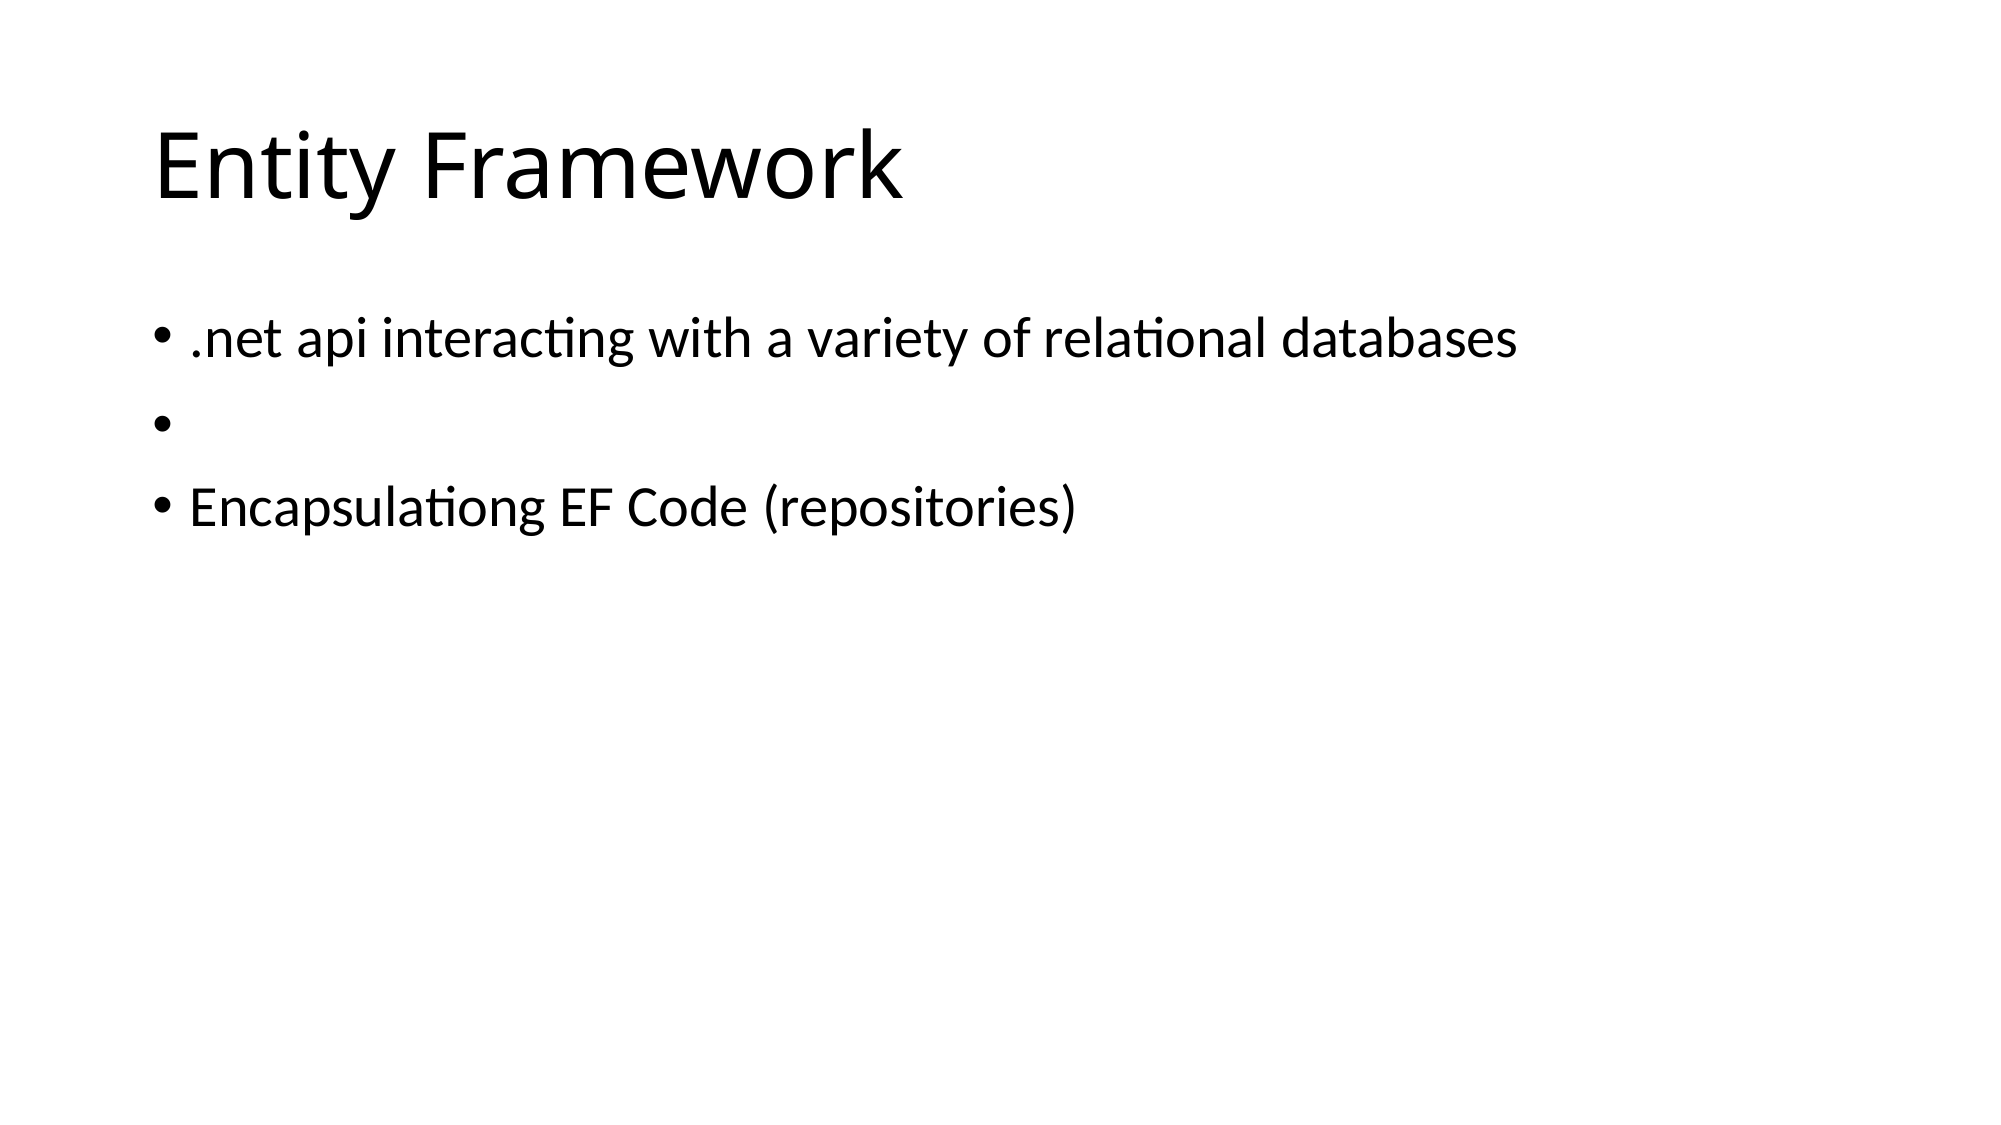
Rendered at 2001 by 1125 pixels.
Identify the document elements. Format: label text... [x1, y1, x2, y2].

title Entity Framework [137, 59, 1863, 278]
list .net api interacting with a variety of relational databases Encapsulationg EF Code (repositories) [137, 299, 1863, 1014]
